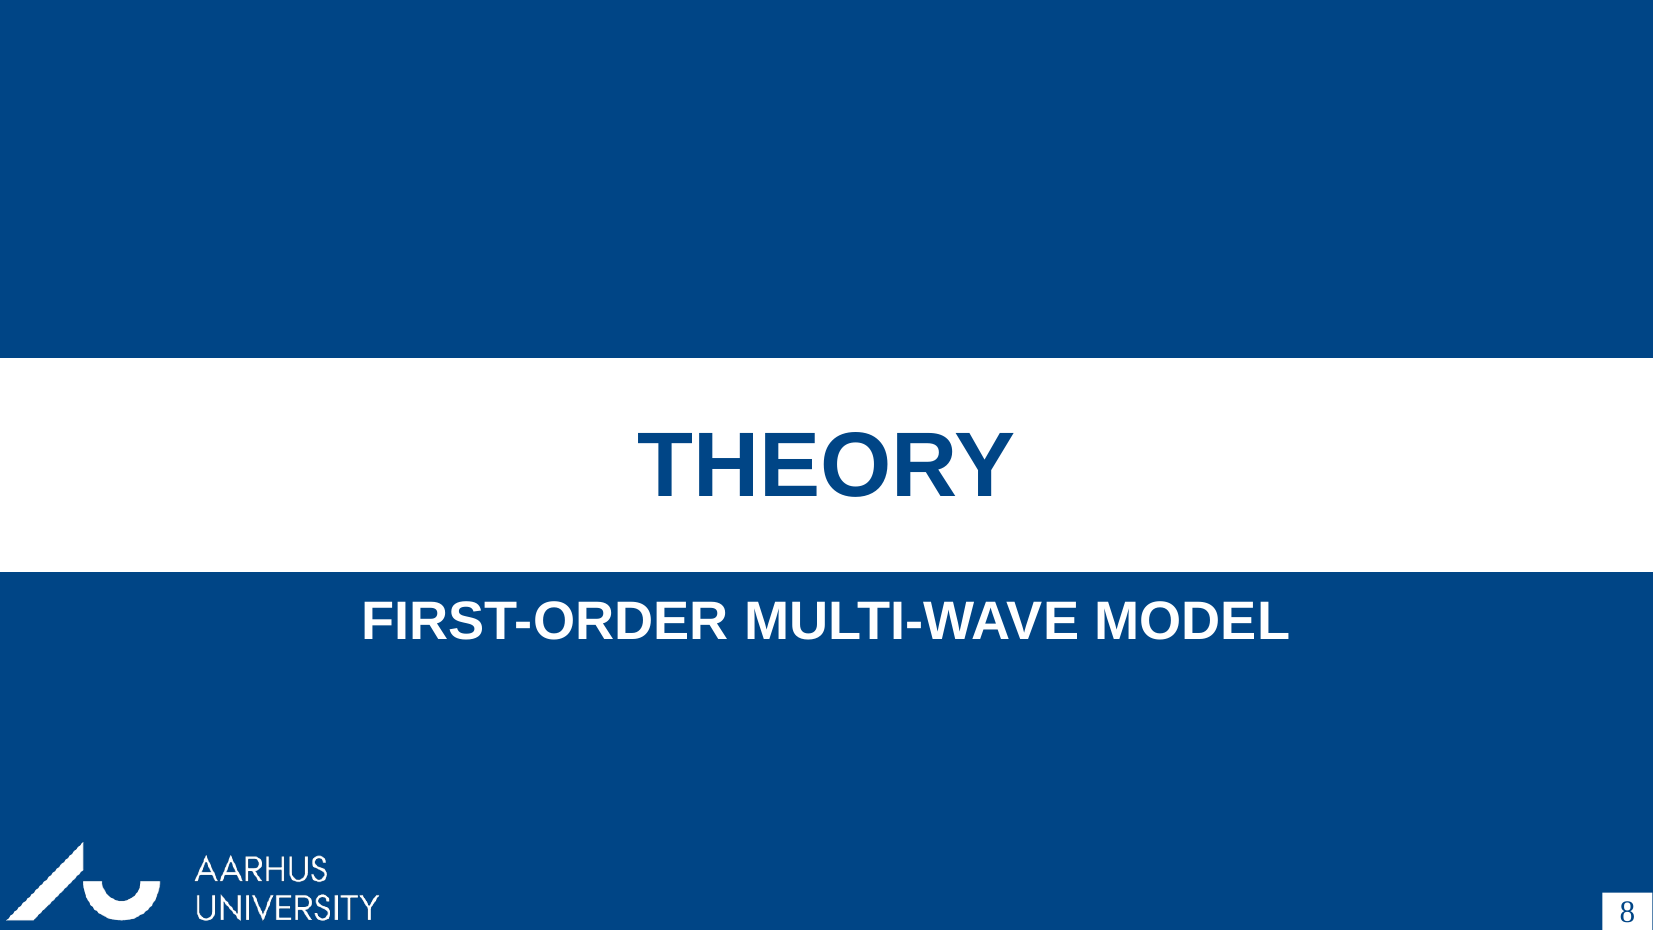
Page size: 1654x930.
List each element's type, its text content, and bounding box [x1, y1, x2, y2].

title THEORY [0, 358, 1653, 572]
text_box FIRST-ORDER MULTI-WAVE MODEL [346, 583, 1307, 660]
picture [5, 841, 414, 928]
